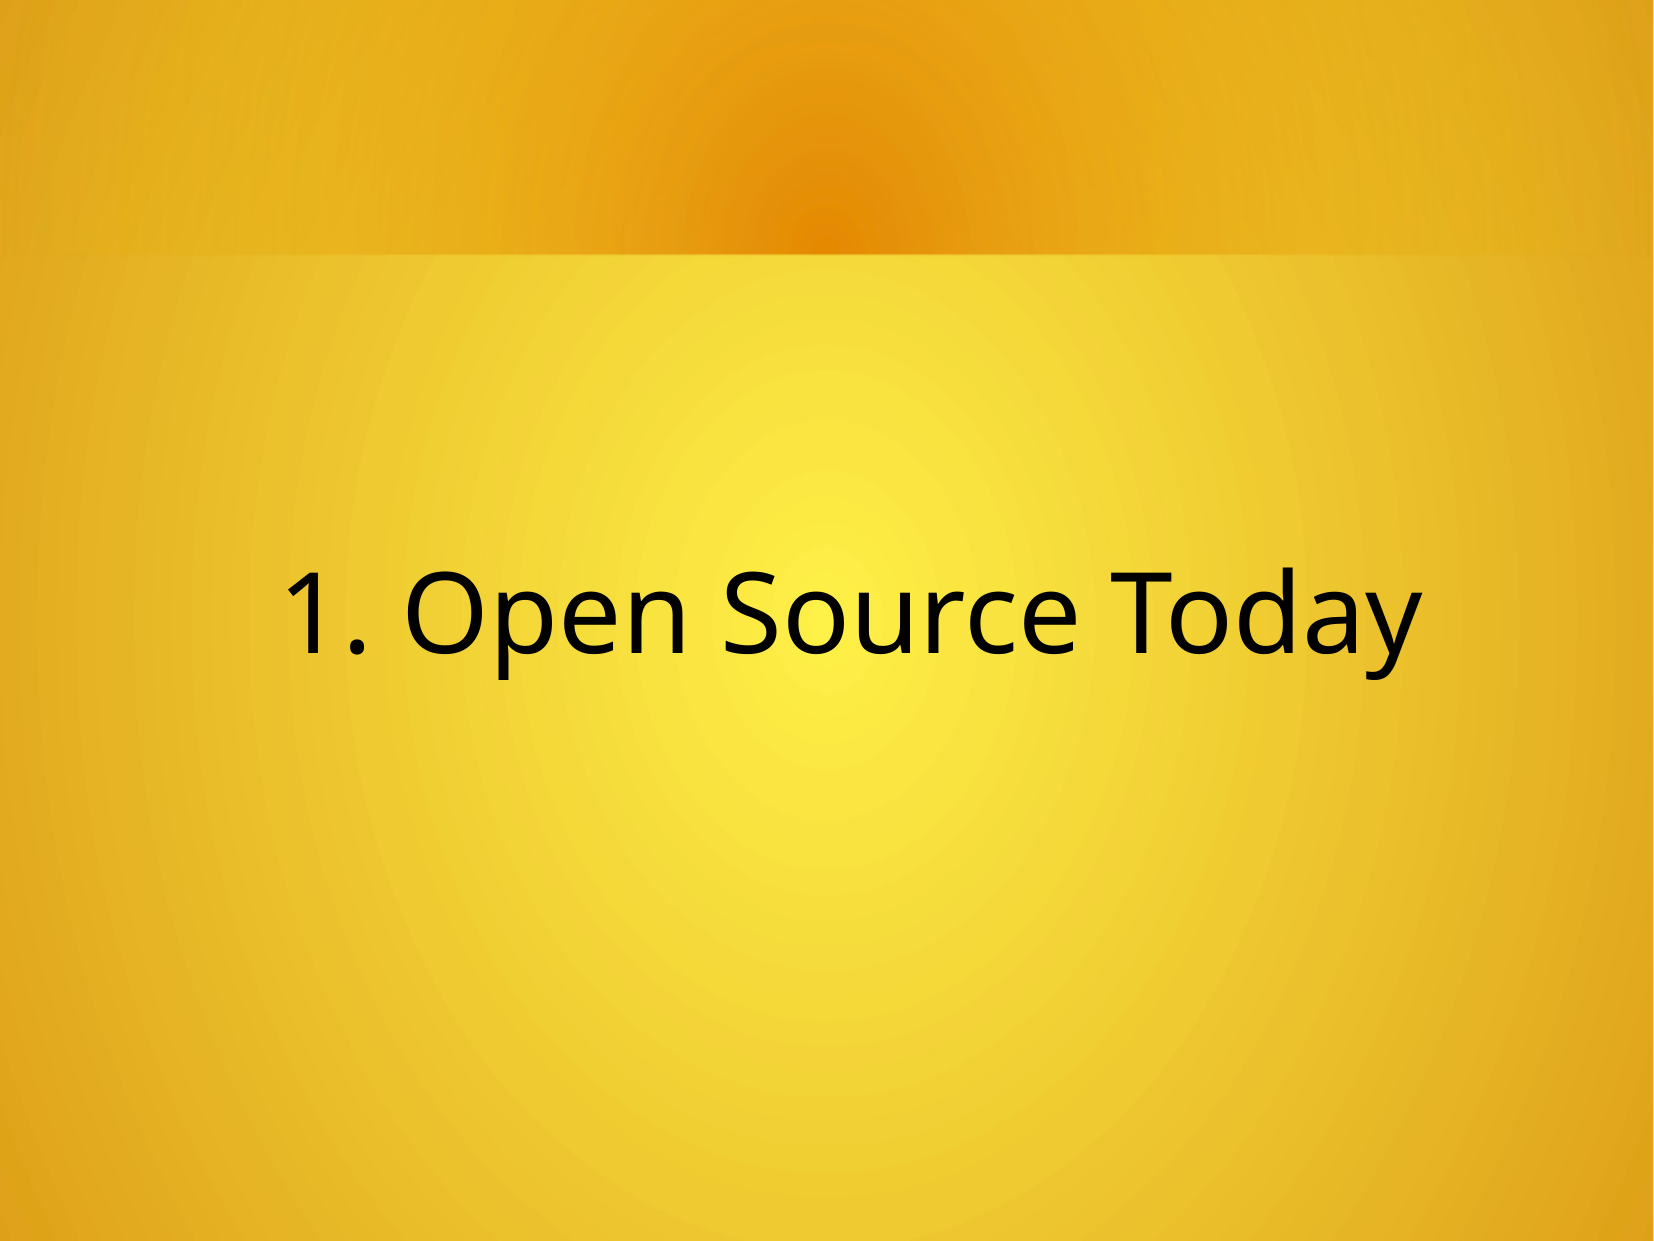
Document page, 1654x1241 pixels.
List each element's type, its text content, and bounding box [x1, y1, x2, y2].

subtitle 1. Open Source Today [86, 123, 1576, 1096]
picture [0, 0, 1654, 1241]
